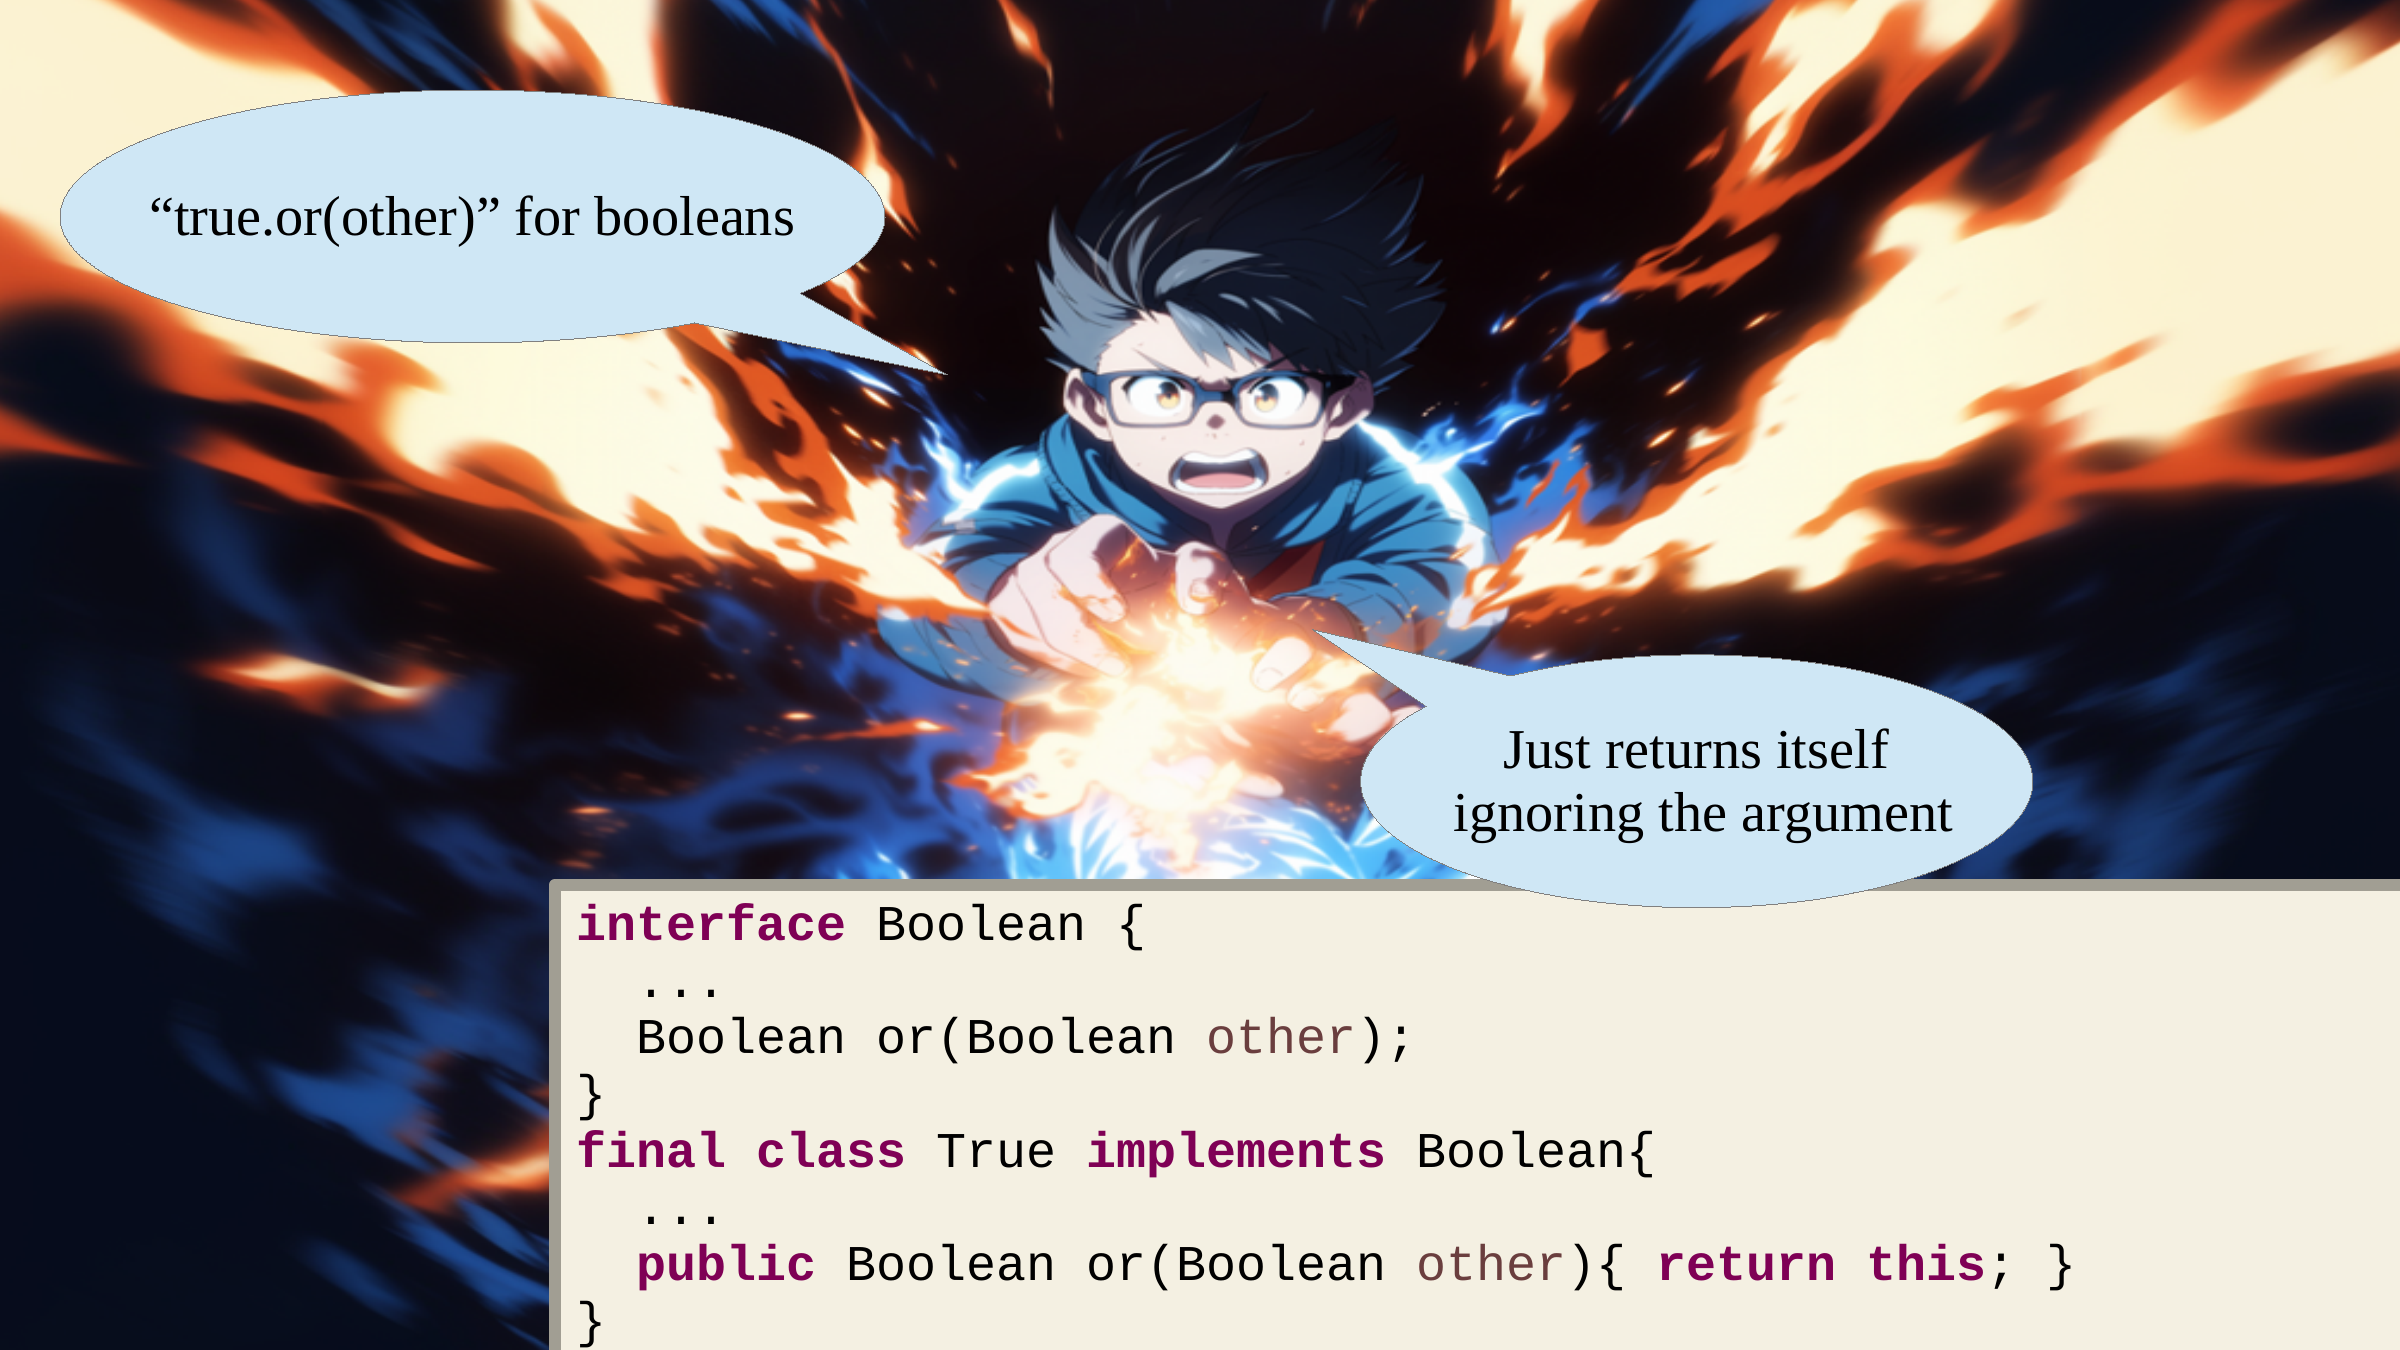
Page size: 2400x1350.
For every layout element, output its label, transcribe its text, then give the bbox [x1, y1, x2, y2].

text_box Just returns itself ignoring the argument [1312, 629, 2033, 908]
picture [0, 0, 2400, 1350]
text_box interface Boolean { ... Boolean or(Boolean other); } final class True implements Boolean{ ... public Boolean or(Boolean other){ return this; } } [555, 885, 2400, 1350]
text_box “true.or(other)” for booleans [60, 90, 948, 375]
